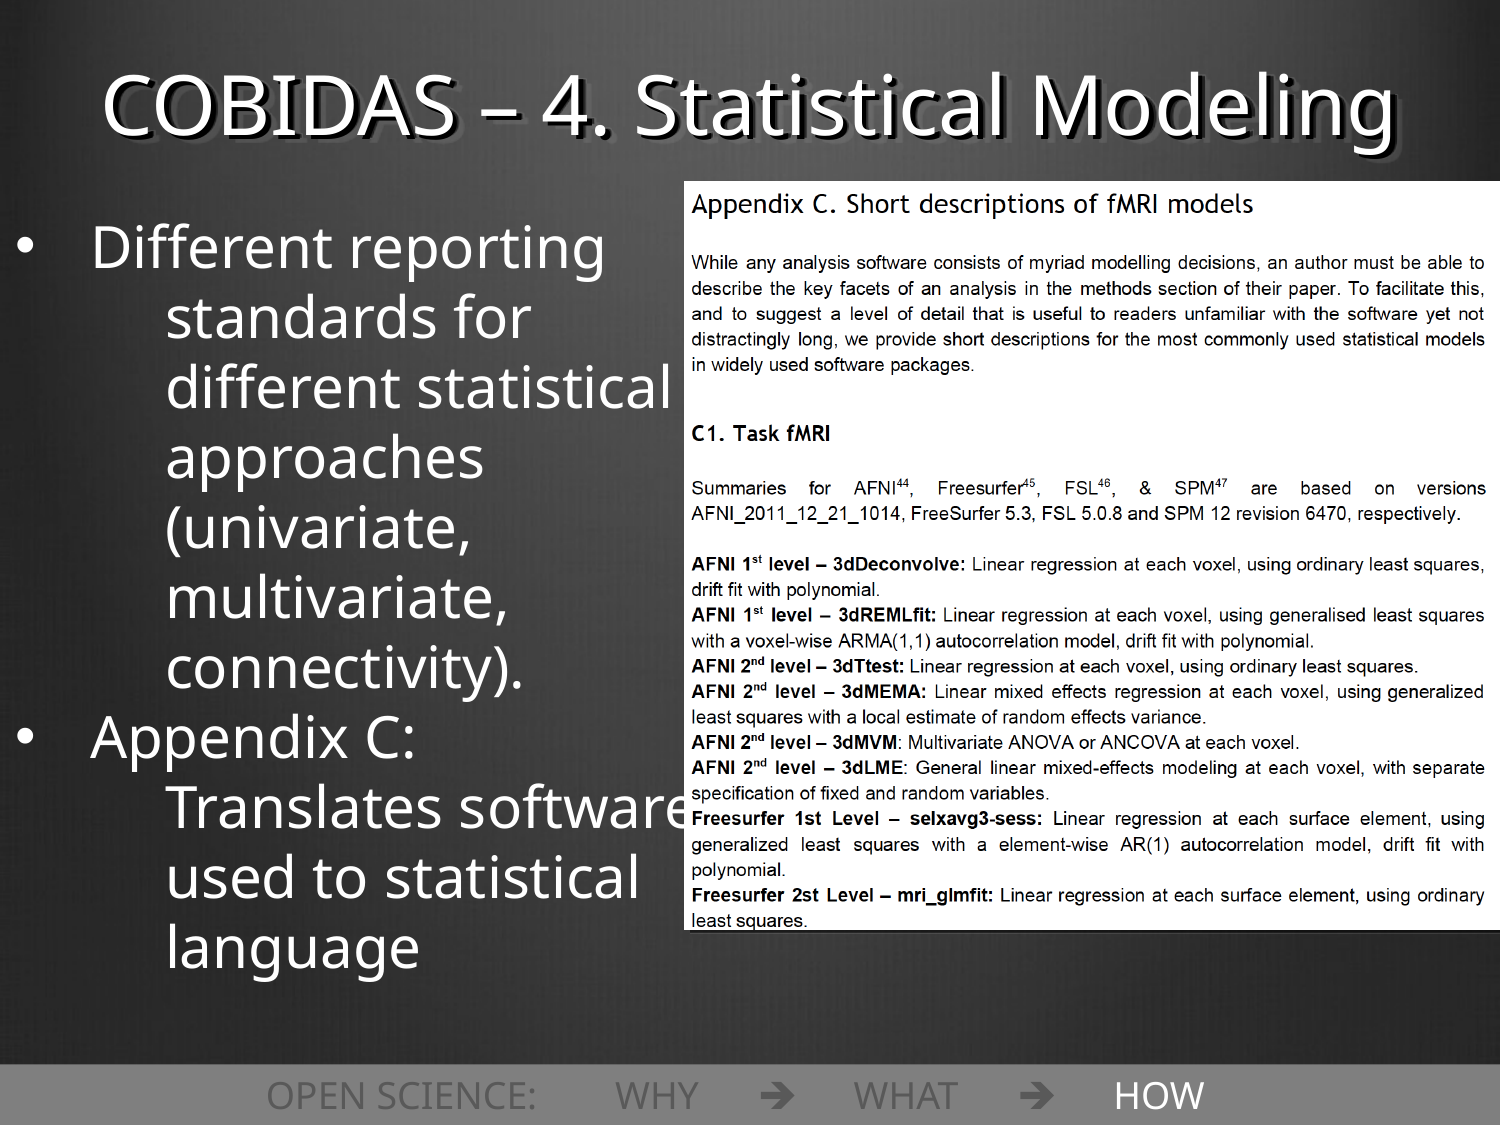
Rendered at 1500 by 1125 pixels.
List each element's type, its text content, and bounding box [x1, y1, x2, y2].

text_box Different reporting standards for different statistical approaches (univariate, multivariate, connectivity). Appendix C: Translates software used to statistical language [0, 202, 729, 987]
text_box OPEN SCIENCE: WHY  WHAT  HOW [0, 1064, 1500, 1125]
title COBIDAS – 4. Statistical Modeling [0, 0, 1500, 202]
picture [684, 181, 1500, 930]
